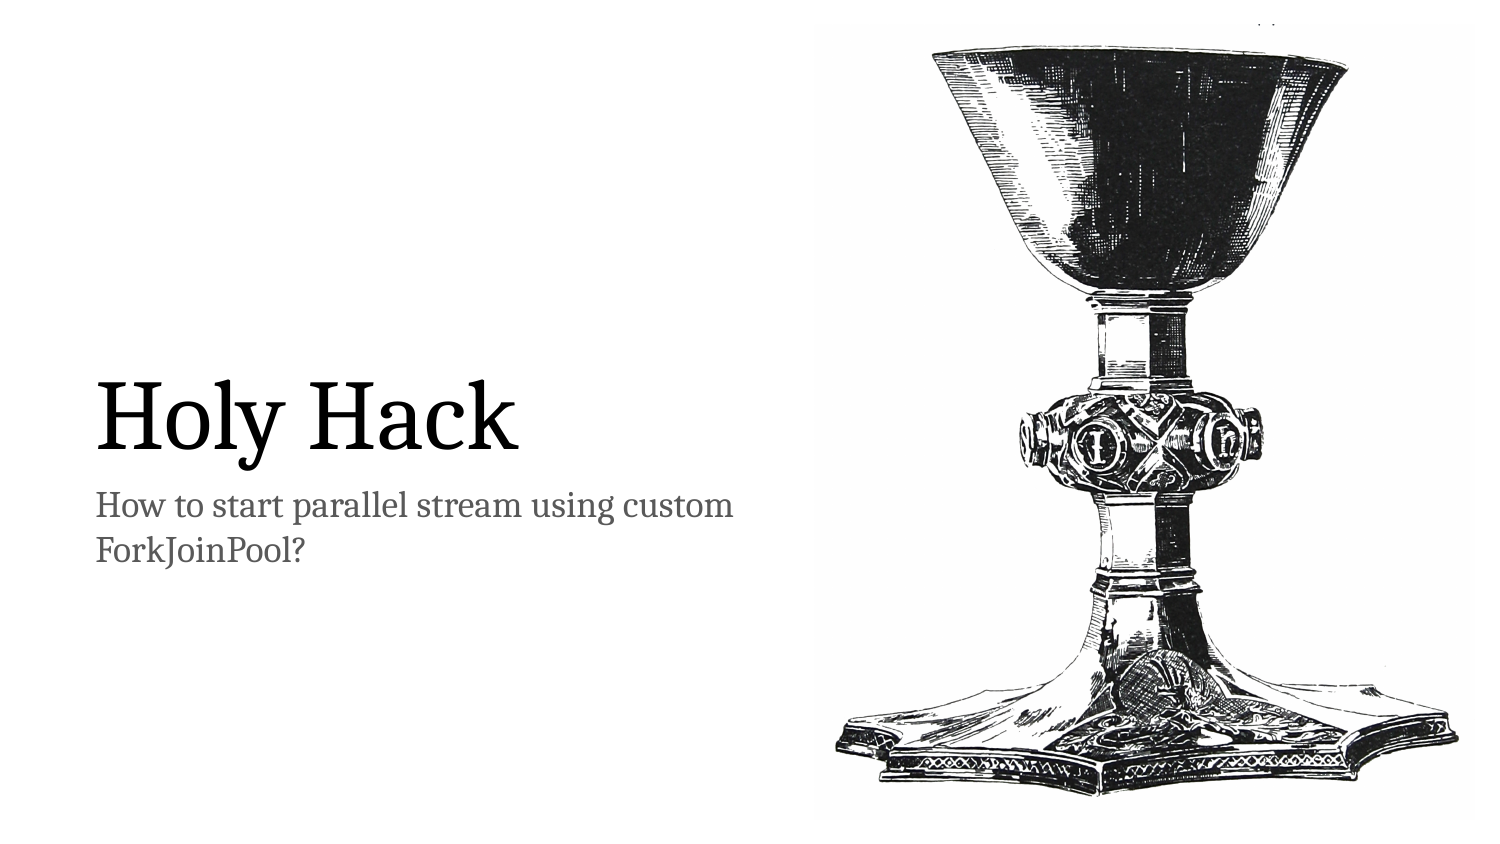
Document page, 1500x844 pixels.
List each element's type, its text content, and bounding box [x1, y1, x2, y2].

title Holy Hack [80, 73, 1125, 745]
subtitle How to start parallel stream using custom ForkJoinPool? [80, 464, 829, 595]
picture [814, 24, 1475, 820]
